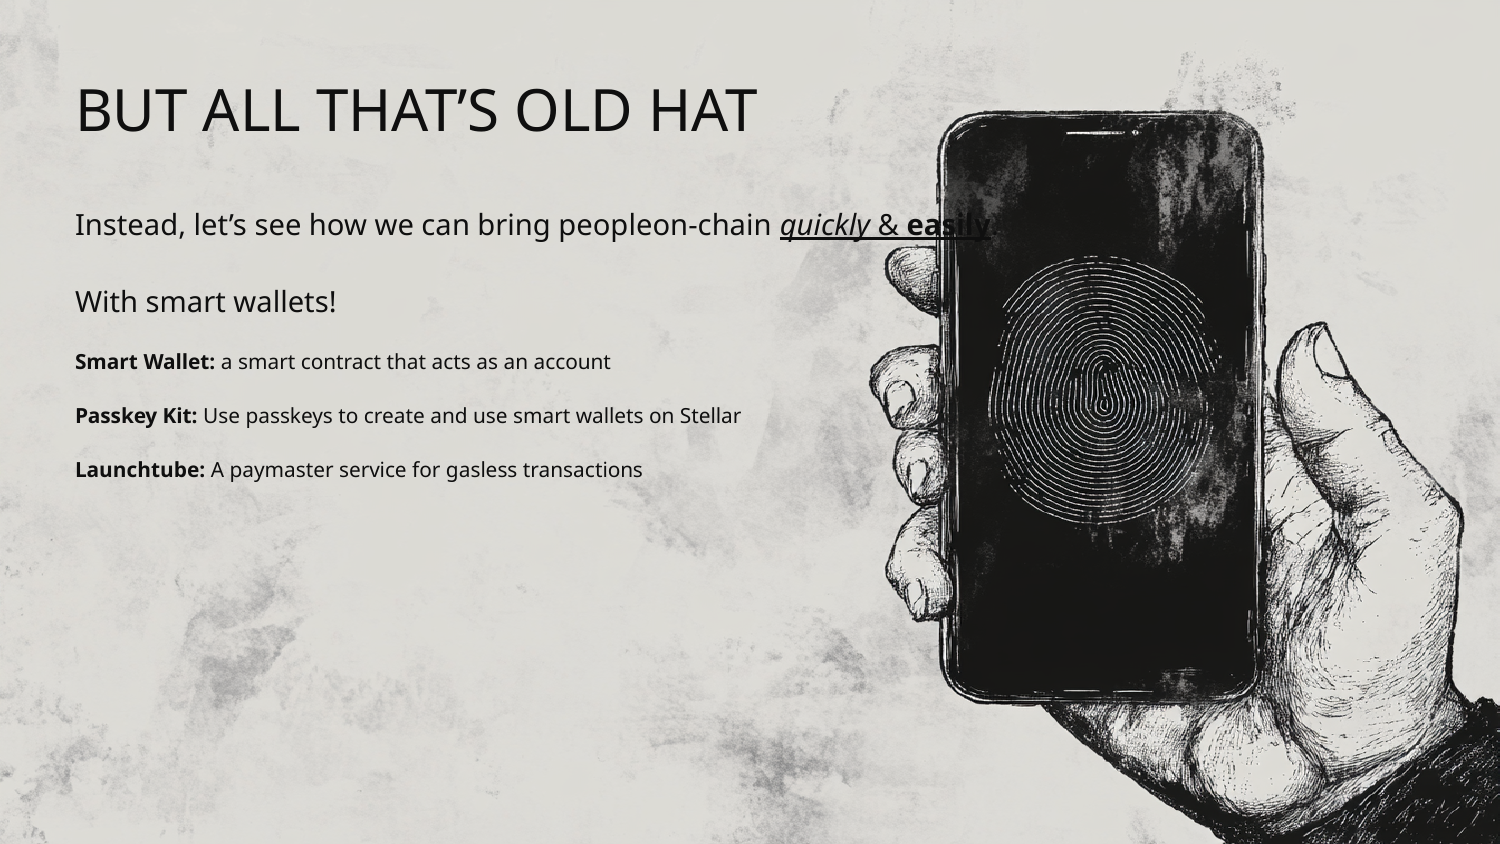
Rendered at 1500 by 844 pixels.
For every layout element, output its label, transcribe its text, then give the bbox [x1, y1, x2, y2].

list Smart Wallet: a smart contract that acts as an account Passkey Kit: Use passkeys to create and use smart wallets on Stellar Launchtube: A paymaster service for gasless transactions [75, 345, 1425, 820]
picture [0, 0, 1500, 844]
list Instead, let’s see how we can bring peopleon-chain quickly & easily. With smart wallets! [75, 188, 1425, 345]
title BUT ALL THAT’S OLD HAT [75, 72, 1425, 188]
